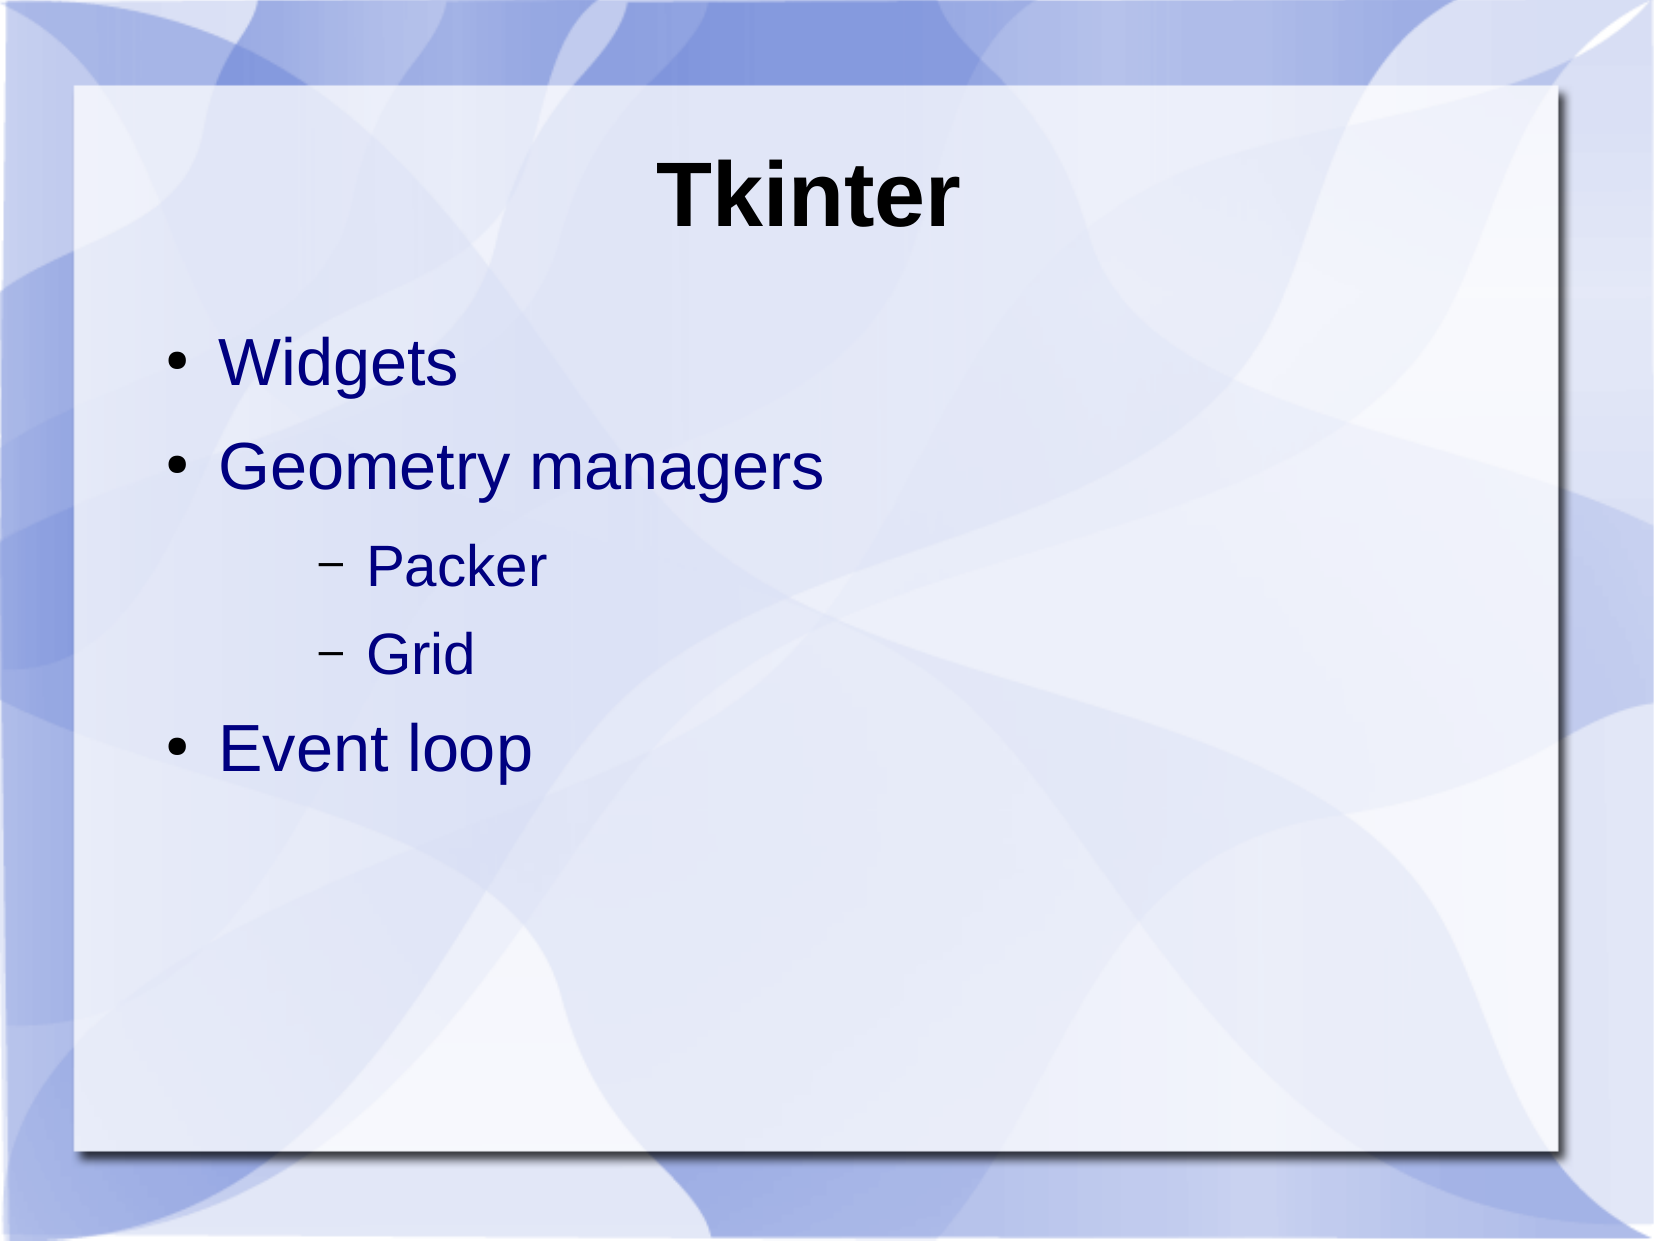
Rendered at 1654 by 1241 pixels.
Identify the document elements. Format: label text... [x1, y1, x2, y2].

picture [0, 0, 1654, 1241]
title Tkinter [82, 98, 1536, 291]
list Widgets Geometry managers Packer Grid Event loop [129, 324, 1489, 960]
